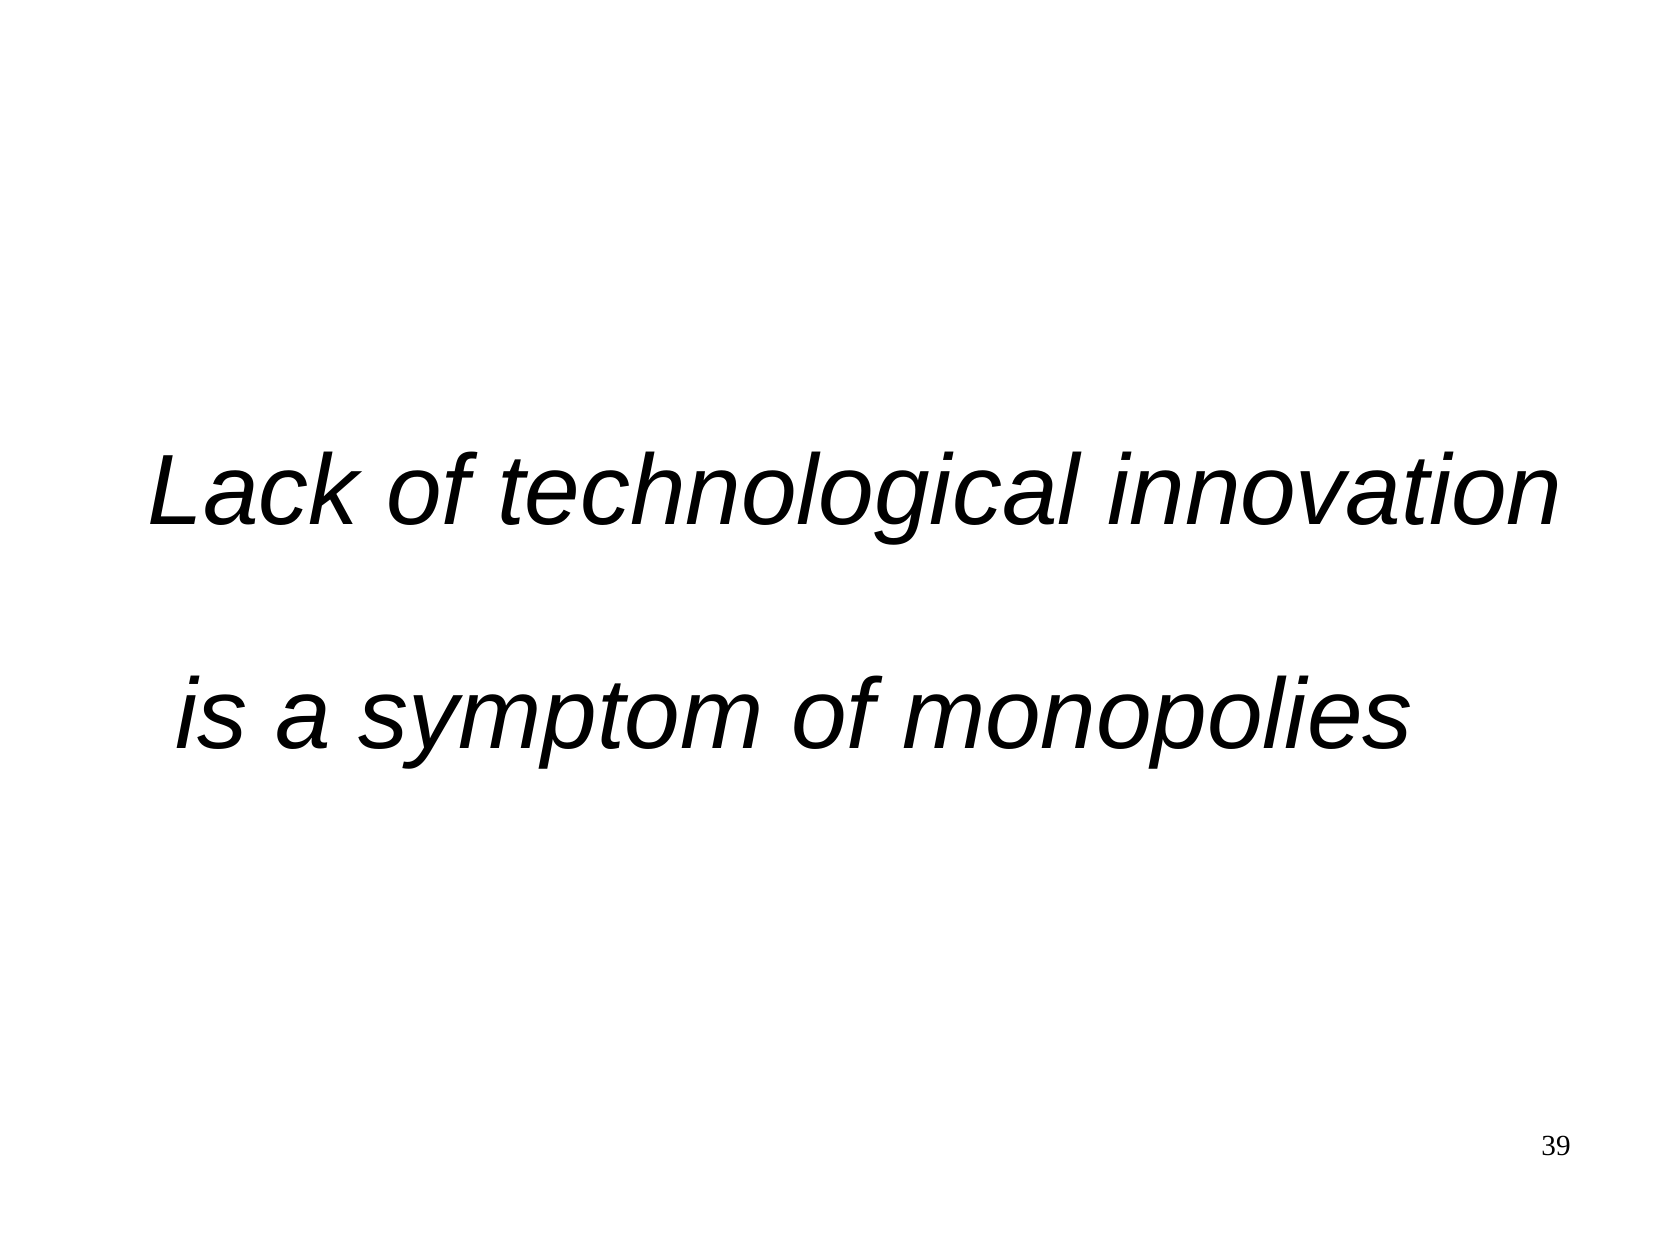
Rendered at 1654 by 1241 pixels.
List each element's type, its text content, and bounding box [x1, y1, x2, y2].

title Lack of technological innovation is a symptom of monopolies [147, 434, 1565, 770]
